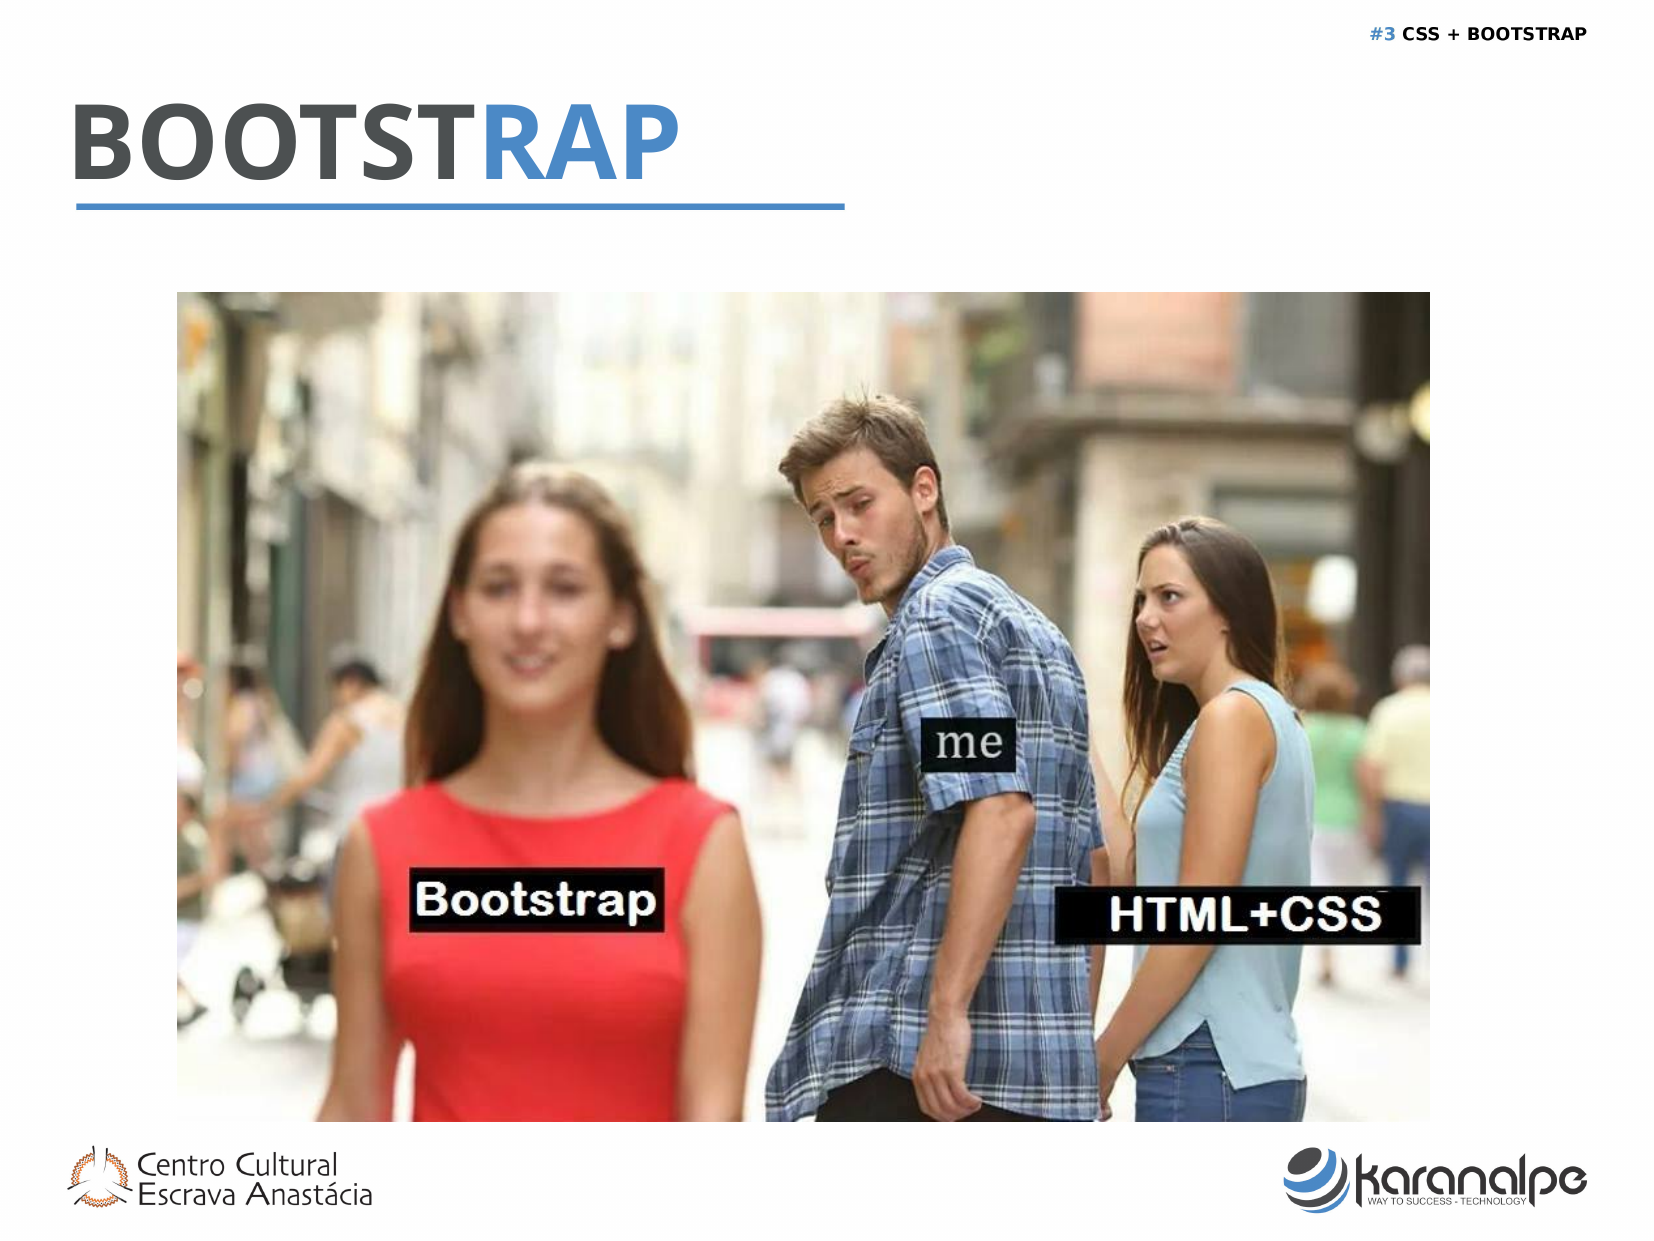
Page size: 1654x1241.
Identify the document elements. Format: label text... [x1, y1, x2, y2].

picture [0, 0, 1654, 1241]
title BOOTSTRAP [66, 35, 1555, 243]
